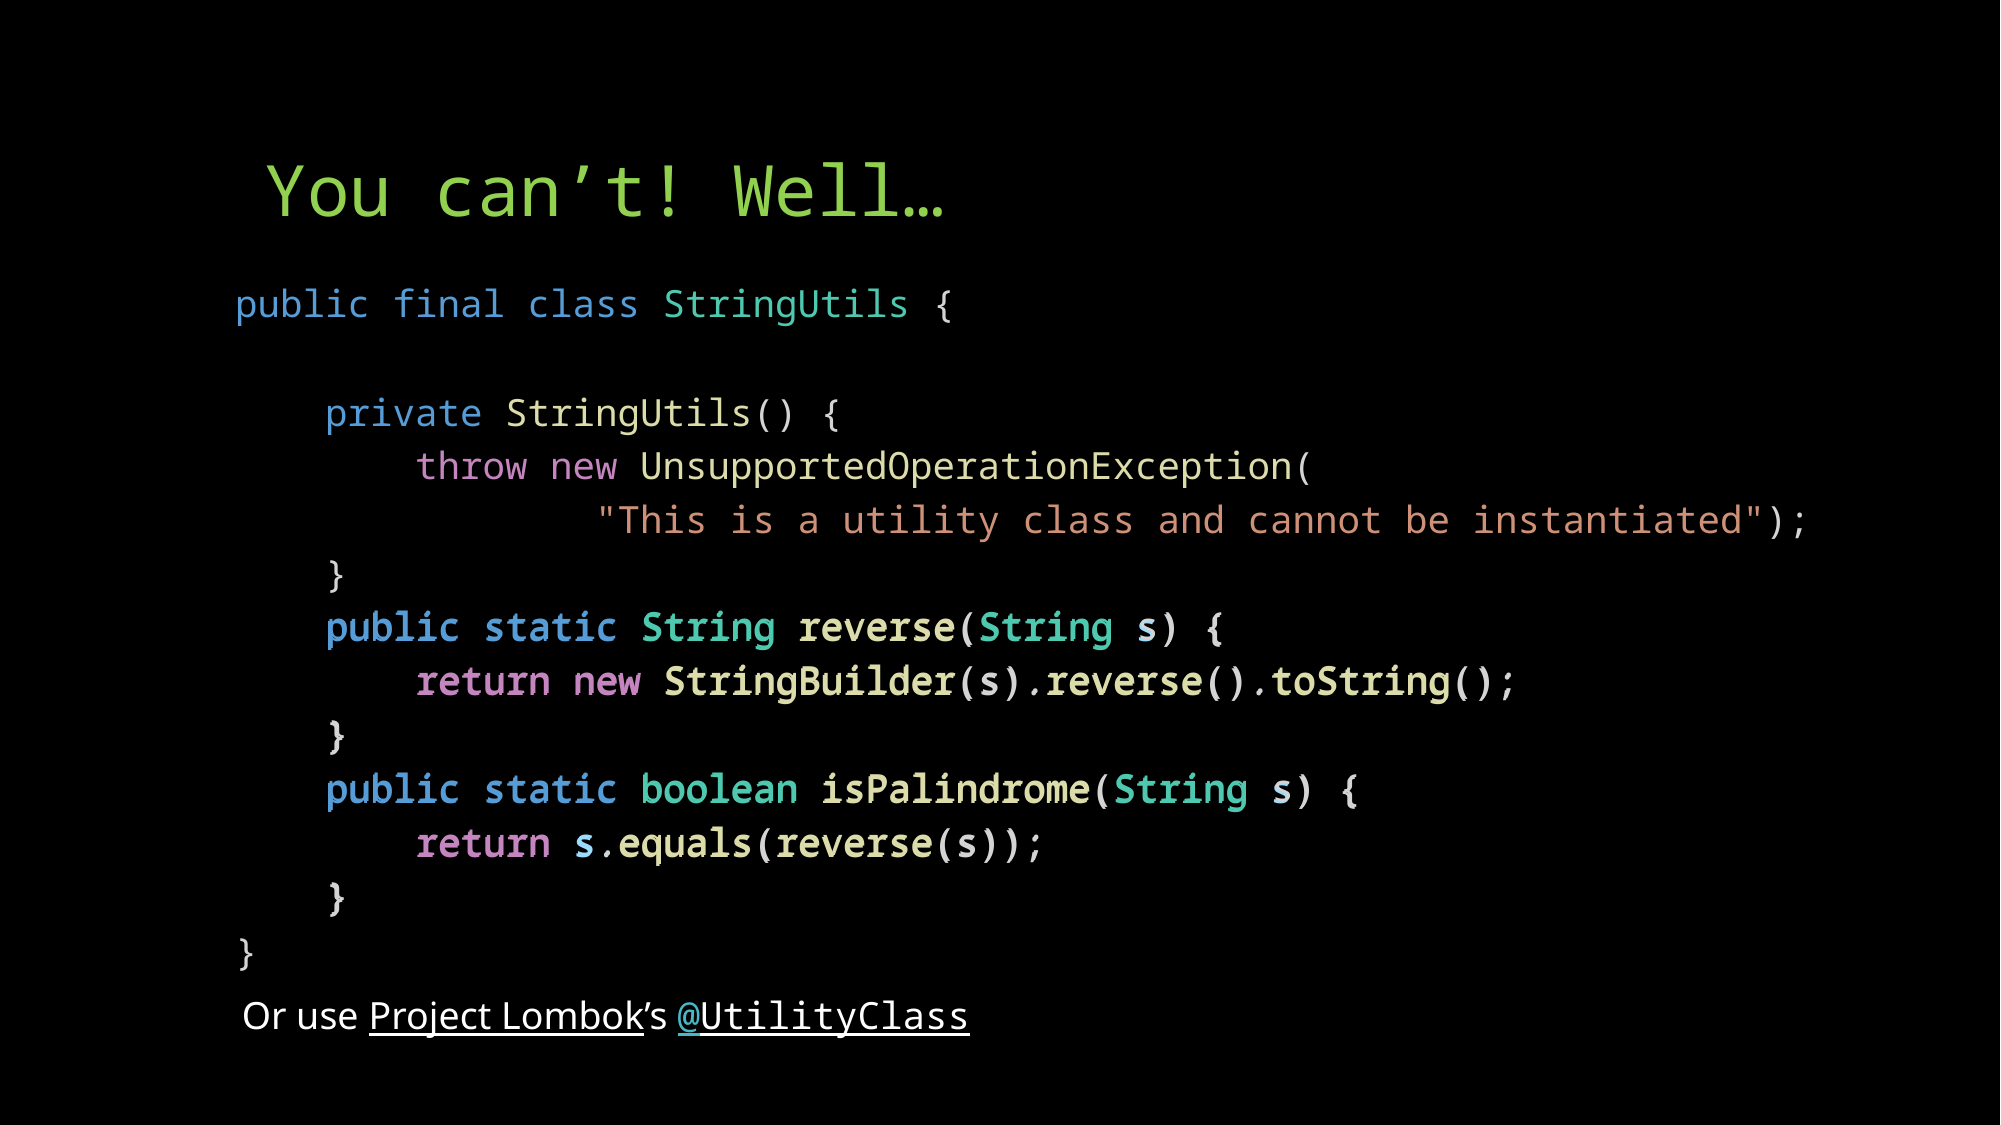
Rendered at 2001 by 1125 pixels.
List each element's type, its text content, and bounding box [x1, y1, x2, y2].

text_box public final class StringUtils { private StringUtils() { throw new UnsupportedOperationException( "This is a utility class and cannot be instantiated"); } public static String reverse(String s) { return new StringBuilder(s).reverse().toString(); } public static boolean isPalindrome(String s) { return s.equals(reverse(s)); } } [220, 264, 1855, 981]
text_box Or use Project Lombok’s @UtilityClass [227, 984, 1848, 1051]
title You can’t! Well… [249, 51, 1750, 240]
text_box public static String reverse(String s) { return new StringBuilder(s).reverse().toString(); } public static boolean isPalindrome(String s) { return s.equals(reverse(s)); } [221, 586, 1856, 925]
